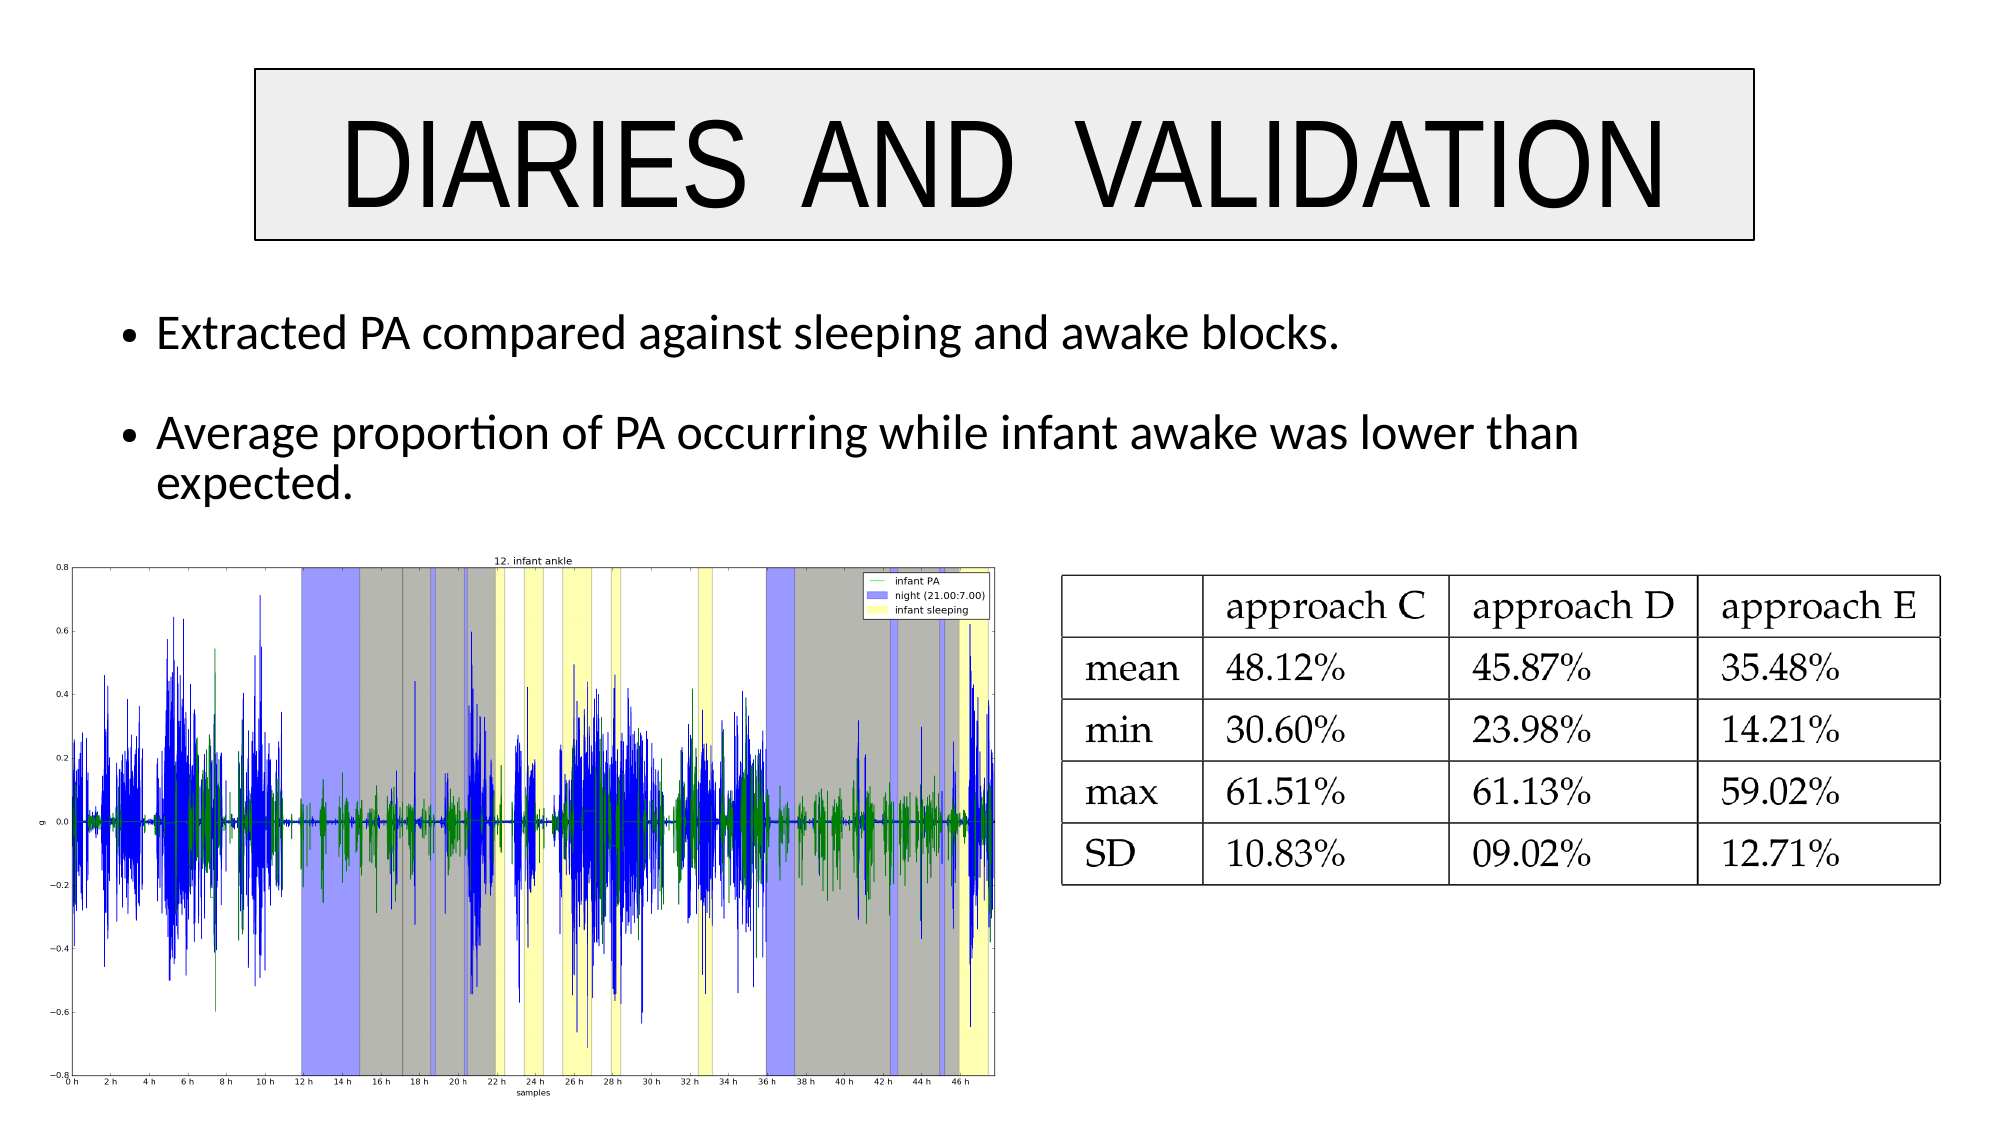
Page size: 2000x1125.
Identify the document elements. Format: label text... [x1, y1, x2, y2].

picture [30, 551, 1021, 1108]
text_box DIARIES AND VALIDATION [254, 69, 1755, 240]
picture [1050, 564, 1951, 901]
text_box Extracted PA compared against sleeping and awake blocks. Average proportion of PA occurring while infant awake was lower than expected. [34, 304, 1936, 1010]
